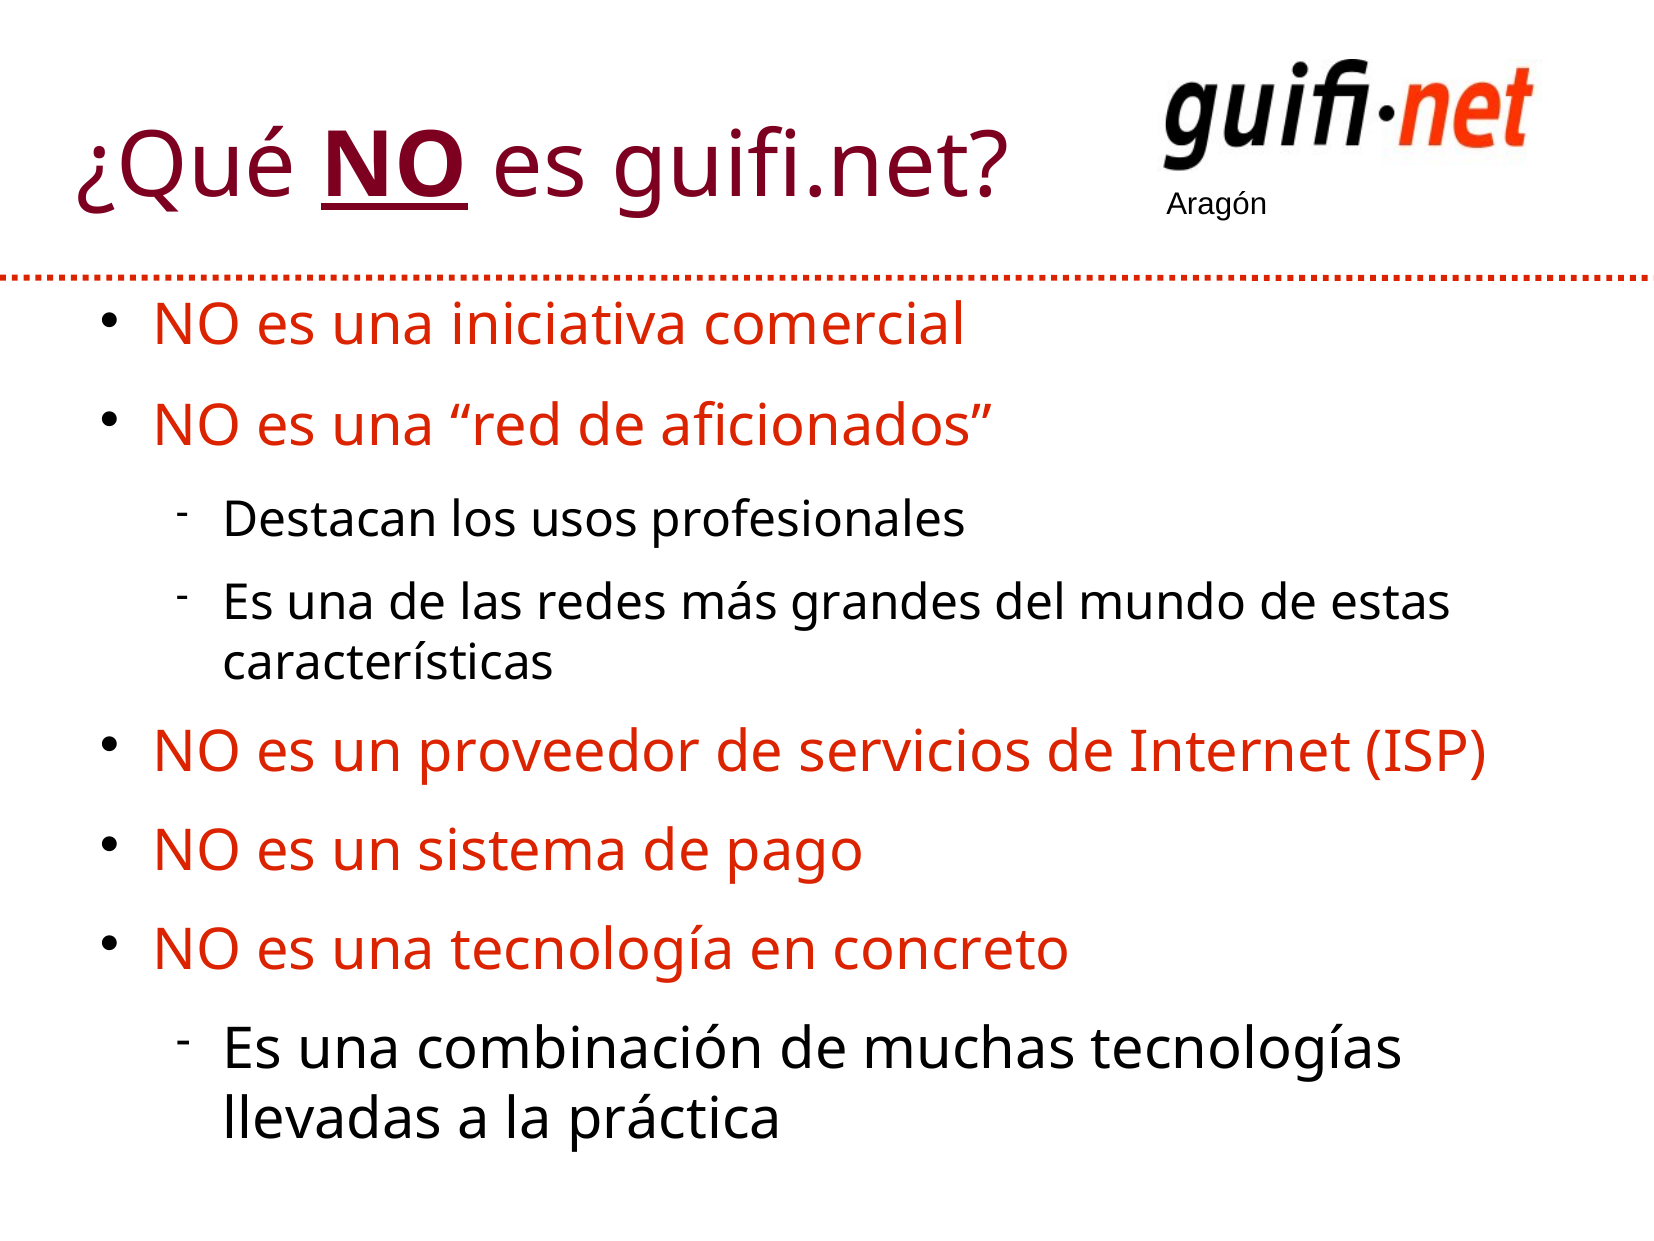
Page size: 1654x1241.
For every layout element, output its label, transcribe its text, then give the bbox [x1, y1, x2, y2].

title ¿Qué NO es guifi.net? [76, 66, 1093, 259]
list NO es una iniciativa comercial NO es una “red de aficionados” Destacan los usos profesionales Es una de las redes más grandes del mundo de estas características NO es un proveedor de servicios de Internet (ISP) NO es un sistema de pago NO es una tecnología en concreto Es una combinación de muchas tecnologías llevadas a la práctica [82, 290, 1571, 1157]
picture [1157, 59, 1542, 172]
